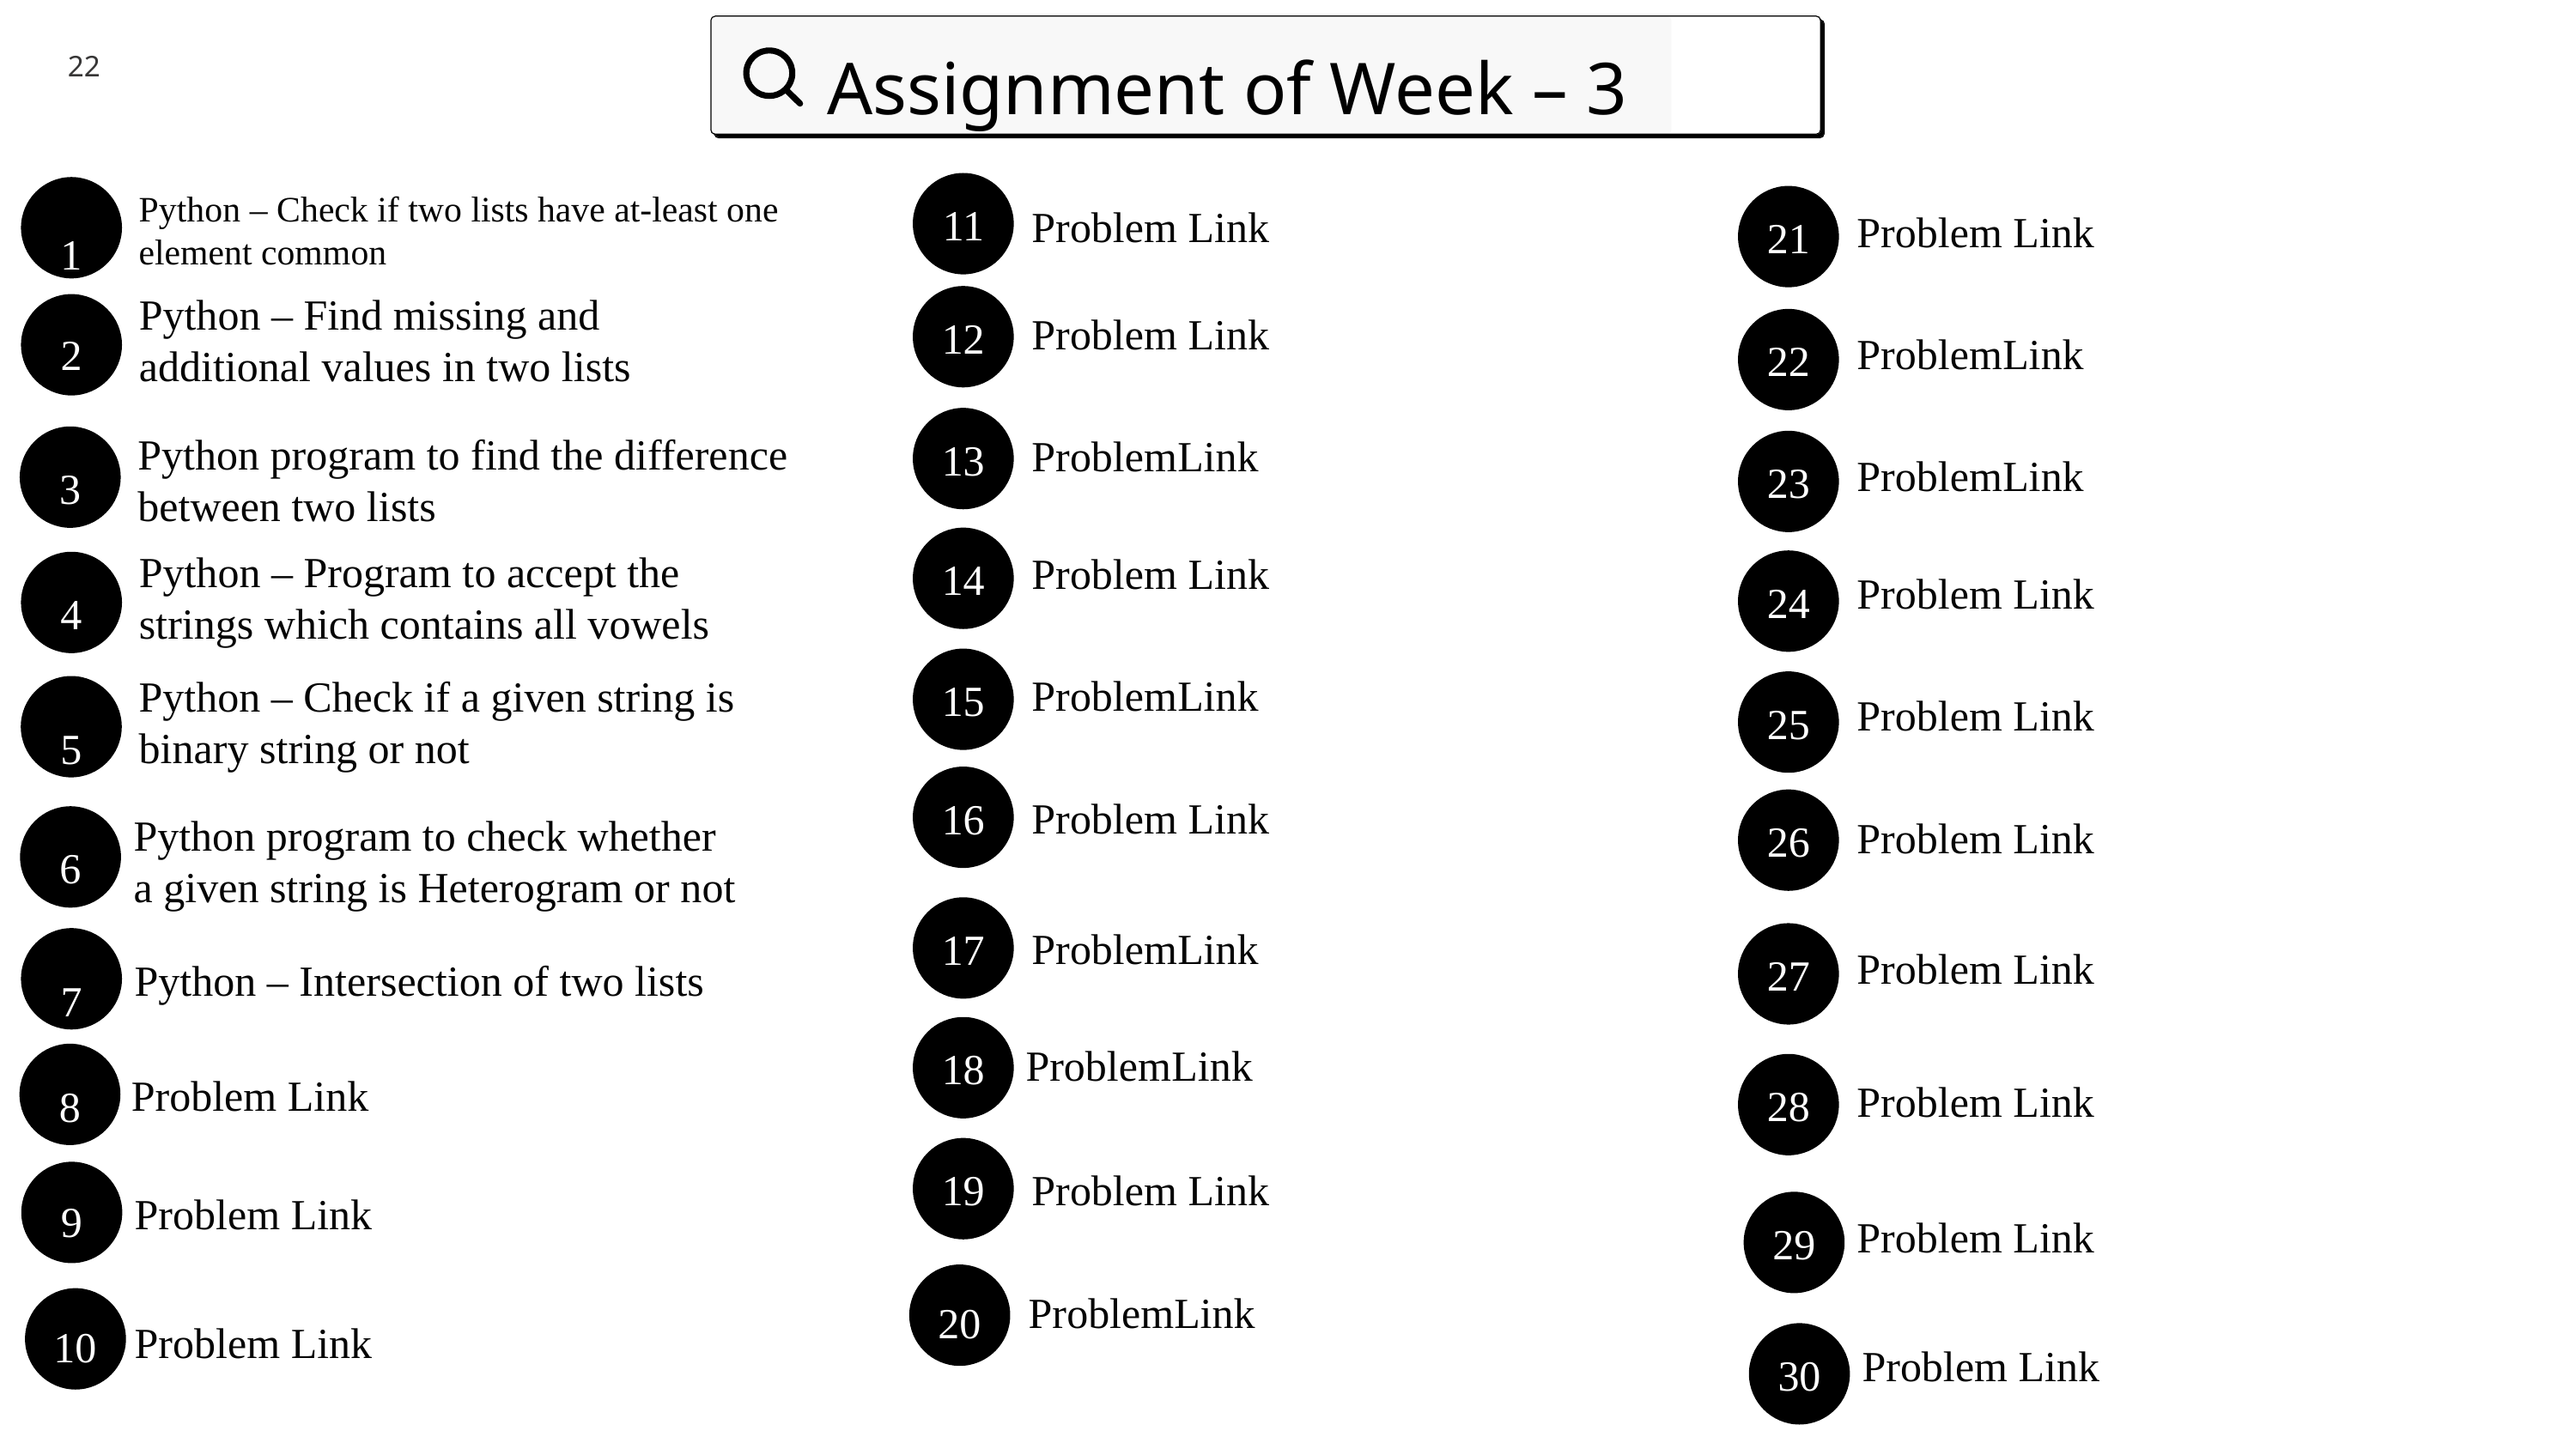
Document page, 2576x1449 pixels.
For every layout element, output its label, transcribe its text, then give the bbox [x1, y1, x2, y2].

text_box Problem Link [131, 1068, 459, 1120]
text_box 14 [913, 527, 1014, 629]
text_box [19, 1055, 121, 1145]
text_box Problem Link [1856, 810, 2185, 864]
text_box [710, 15, 1826, 139]
text_box 22 [36, 51, 131, 84]
text_box 27 [1738, 923, 1839, 1025]
text_box Problem Link [1031, 791, 1360, 844]
text_box [104, 189, 123, 267]
text_box 19 [913, 1137, 1014, 1240]
text_box 7 [39, 930, 104, 1013]
text_box 22 [1738, 308, 1839, 410]
text_box 23 [1738, 430, 1839, 532]
text_box Assignment of Week – 3 [827, 27, 1819, 122]
text_box Python – Check if a given string is binary string or not [138, 669, 744, 773]
text_box 10 [43, 1276, 107, 1361]
text_box Problem Link [1856, 326, 2185, 379]
text_box Problem Link [1856, 941, 2185, 993]
text_box 20 [927, 1252, 992, 1337]
text_box [21, 563, 123, 653]
text_box 11 [913, 173, 1014, 275]
text_box 17 [913, 897, 1014, 999]
text_box [28, 27, 140, 106]
text_box [40, 268, 102, 279]
text_box Problem Link [134, 1186, 463, 1239]
text_box 2 [39, 284, 104, 368]
text_box 30 [1748, 1323, 1850, 1425]
text_box Problem Link [1031, 199, 1360, 252]
text_box [21, 688, 122, 778]
text_box 25 [1738, 671, 1839, 773]
text_box 8 [38, 1036, 102, 1119]
text_box Problem Link [1856, 1210, 2185, 1262]
text_box 13 [913, 408, 1014, 510]
text_box [21, 189, 39, 267]
text_box Python – Check if two lists have at-least one element common [138, 185, 832, 273]
text_box Python program to find the difference between two lists [137, 427, 799, 531]
text_box 3 [38, 418, 102, 502]
text_box Problem Link [1031, 1162, 1360, 1216]
text_box Problem Link [1025, 1038, 1354, 1091]
text_box Python – Intersection of two lists [134, 953, 740, 1005]
text_box Problem Link [1031, 546, 1360, 599]
text_box Problem Link [1856, 204, 2185, 258]
text_box 16 [913, 767, 1014, 869]
text_box Problem Link [1862, 1338, 2190, 1391]
text_box Problem Link [1031, 428, 1360, 481]
text_box 28 [1738, 1053, 1839, 1155]
text_box [19, 438, 121, 528]
text_box Problem Link [1856, 447, 2185, 500]
text_box [21, 1173, 123, 1264]
text_box 24 [1738, 550, 1839, 652]
text_box Python program to check whether a given string is Heterogram or not [133, 808, 744, 913]
text_box 6 [38, 797, 103, 883]
text_box 26 [1738, 789, 1839, 891]
text_box Problem Link [1028, 1285, 1357, 1338]
text_box 21 [1738, 185, 1839, 288]
text_box [20, 818, 121, 908]
text_box 15 [913, 648, 1014, 750]
text_box 29 [1743, 1191, 1845, 1294]
text_box 9 [39, 1151, 104, 1234]
text_box [21, 306, 123, 396]
text_box Python – Program to accept the strings which contains all vowels [138, 545, 744, 650]
text_box 4 [39, 543, 104, 629]
text_box [46, 177, 97, 184]
text_box Problem Link [1031, 668, 1360, 720]
text_box [25, 1299, 126, 1390]
text_box Problem Link [1031, 921, 1360, 974]
text_box Problem Link [1031, 306, 1360, 360]
picture [743, 46, 804, 107]
text_box [21, 940, 123, 1030]
text_box Problem Link [1856, 688, 2185, 740]
text_box Problem Link [1856, 1074, 2185, 1126]
text_box 18 [913, 1016, 1014, 1119]
text_box 5 [39, 678, 104, 763]
text_box Python – Find missing and additional values in two lists [138, 288, 762, 392]
text_box Problem Link [134, 1315, 463, 1367]
text_box Problem Link [1856, 566, 2185, 618]
text_box 12 [913, 286, 1014, 388]
text_box 1 [39, 184, 104, 268]
text_box [908, 1276, 1011, 1367]
